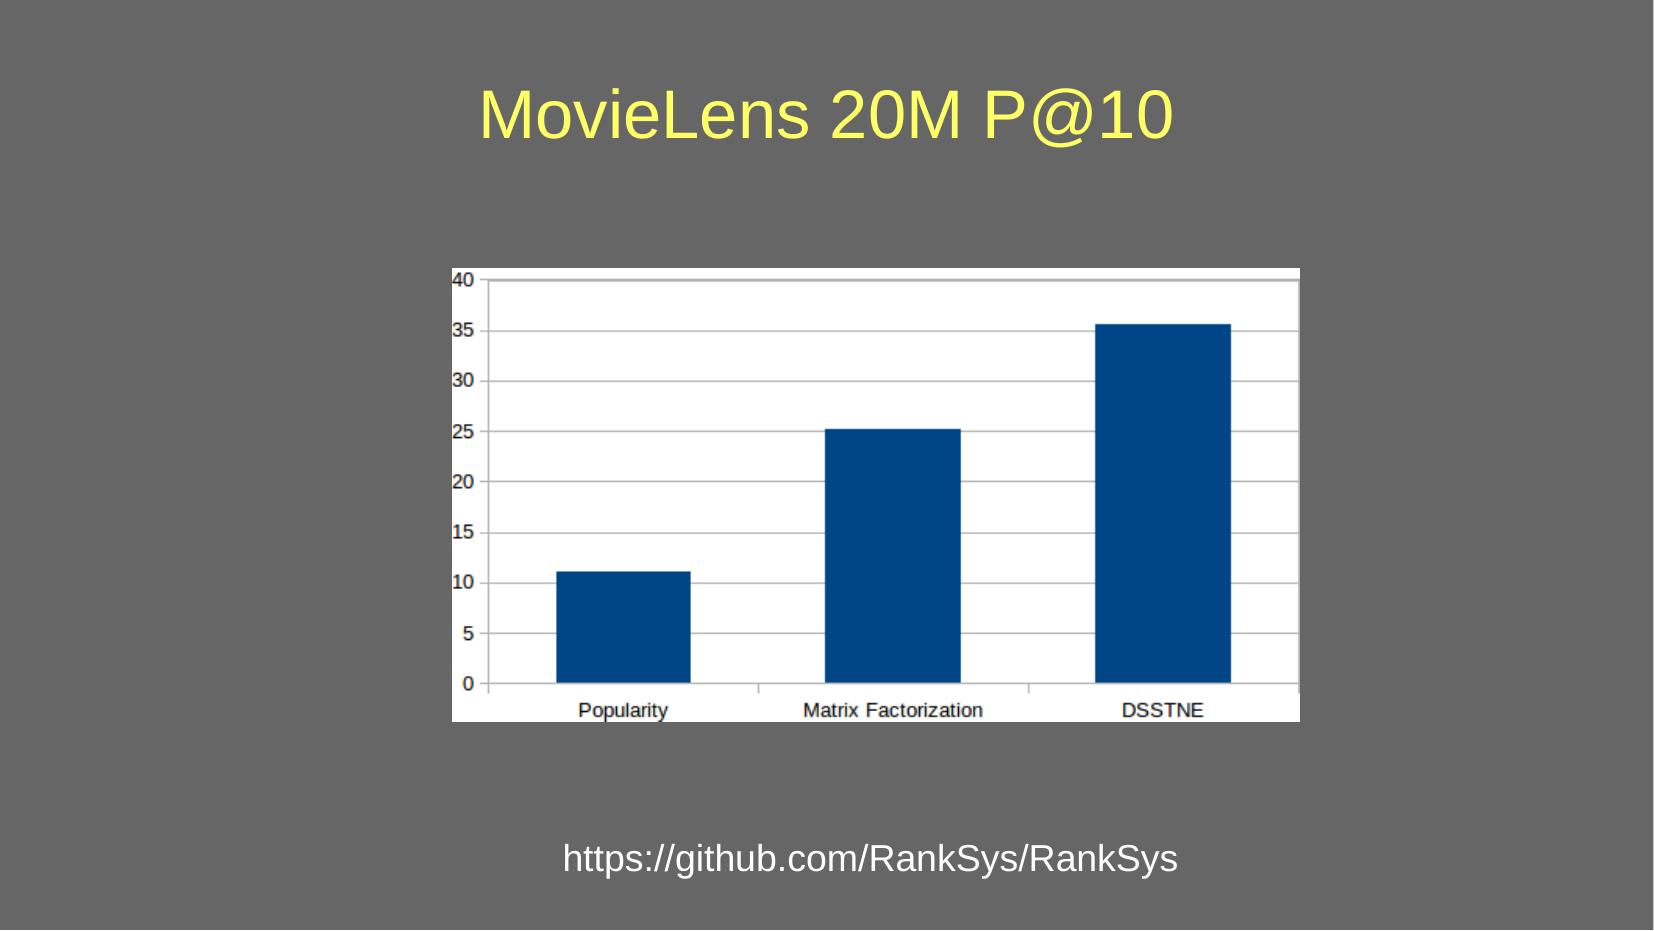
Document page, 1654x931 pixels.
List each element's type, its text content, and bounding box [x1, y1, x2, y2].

picture [452, 268, 1300, 722]
title MovieLens 20M P@10 [82, 36, 1571, 193]
text_box https://github.com/RankSys/RankSys [547, 829, 1194, 887]
